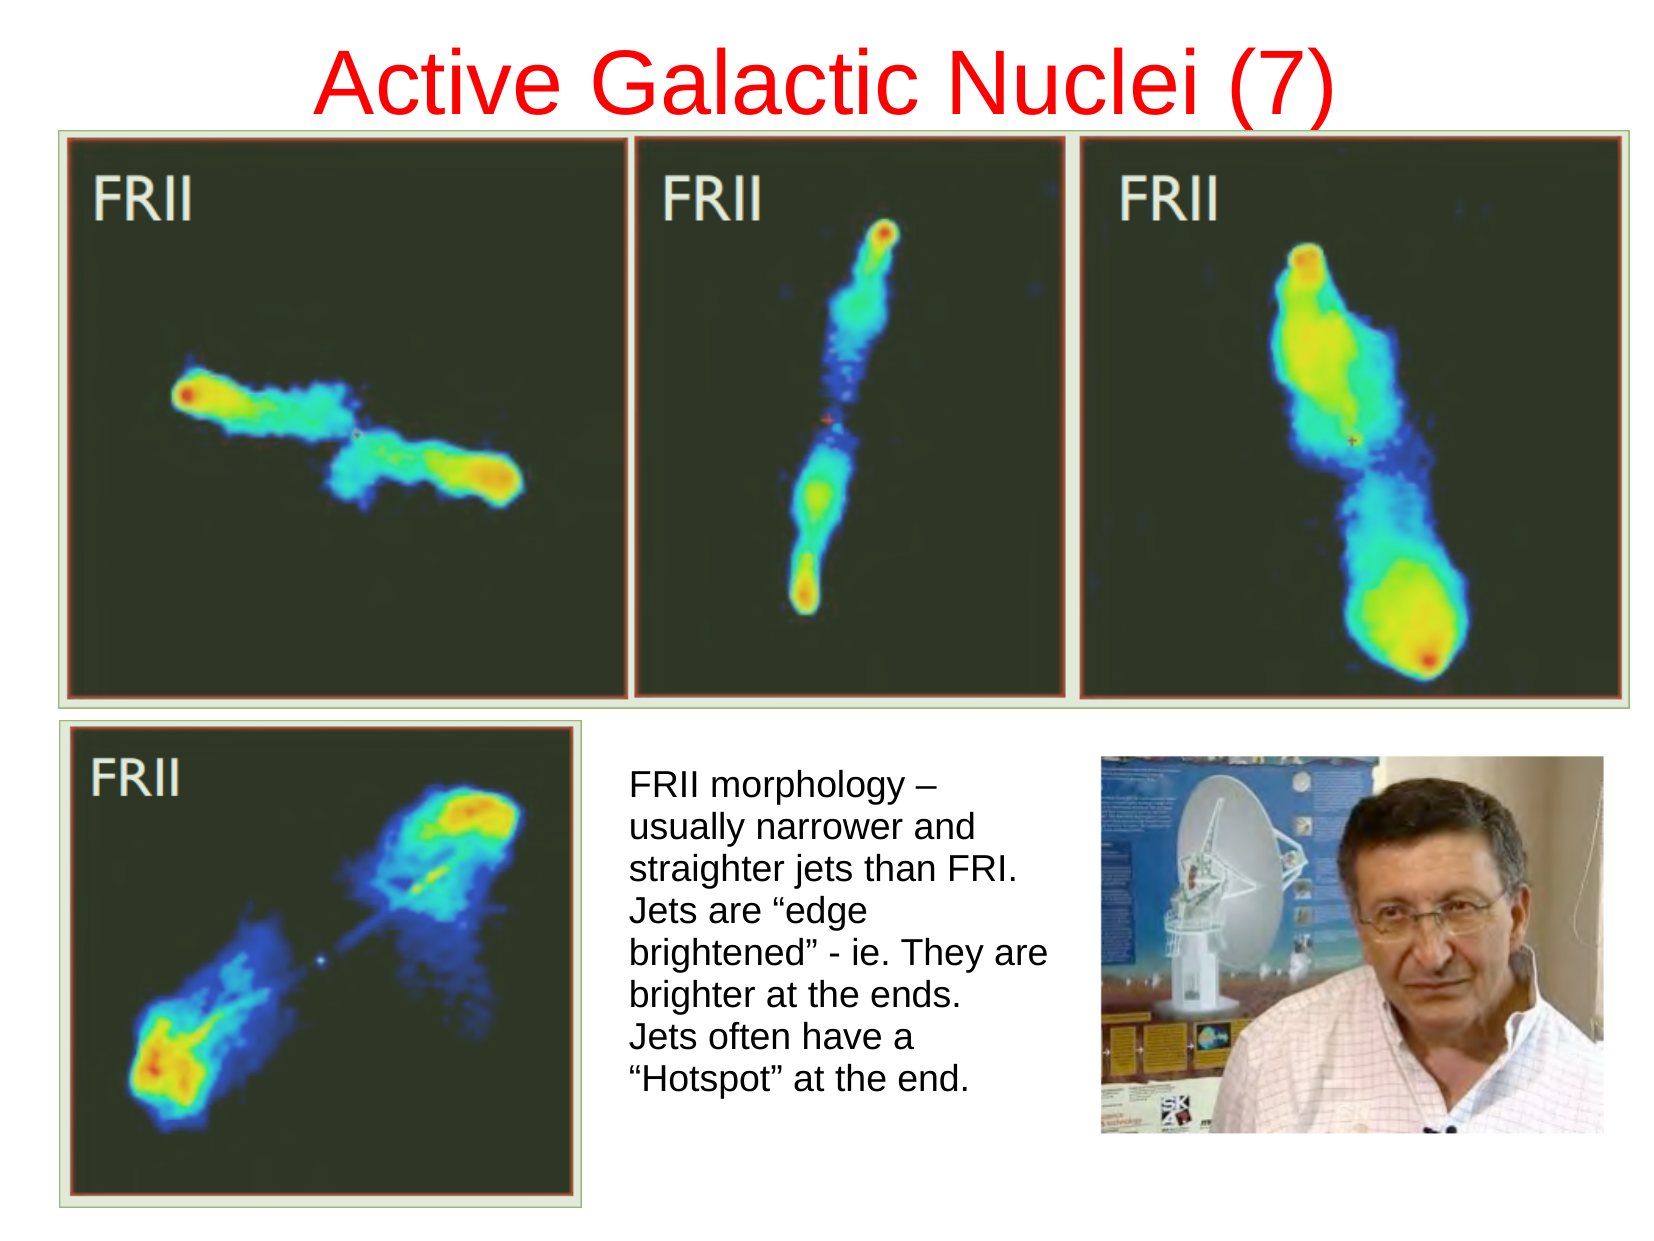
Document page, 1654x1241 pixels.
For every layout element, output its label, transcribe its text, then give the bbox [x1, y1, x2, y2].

title Active Galactic Nuclei (7) [118, 11, 1536, 130]
picture [59, 720, 582, 1208]
text_box FRII morphology – usually narrower and straighter jets than FRI. Jets are “edge brightened” - ie. They are brighter at the ends. Jets often have a “Hotspot” at the end. [614, 755, 1075, 1193]
picture [58, 130, 1630, 709]
picture [1092, 744, 1618, 1154]
